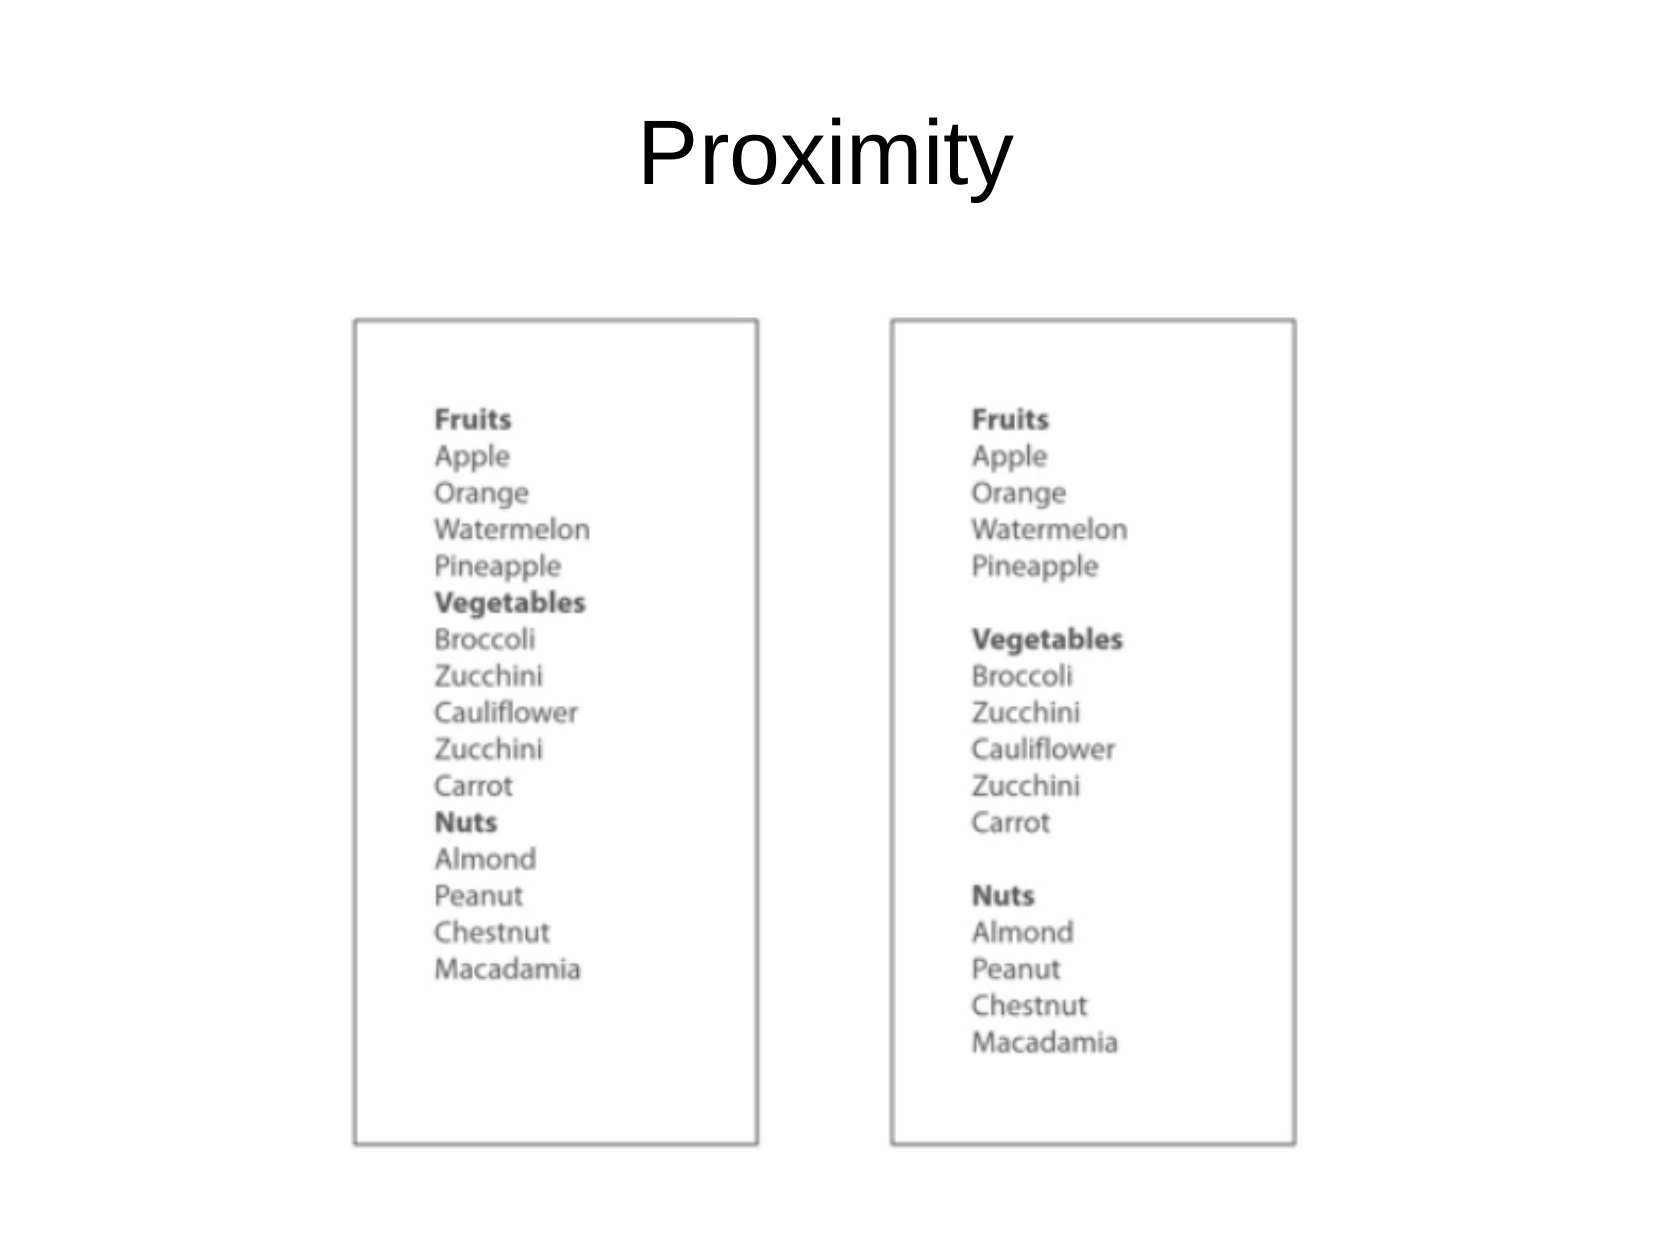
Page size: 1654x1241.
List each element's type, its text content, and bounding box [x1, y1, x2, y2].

title Proximity [82, 49, 1571, 257]
picture [307, 282, 1366, 1201]
